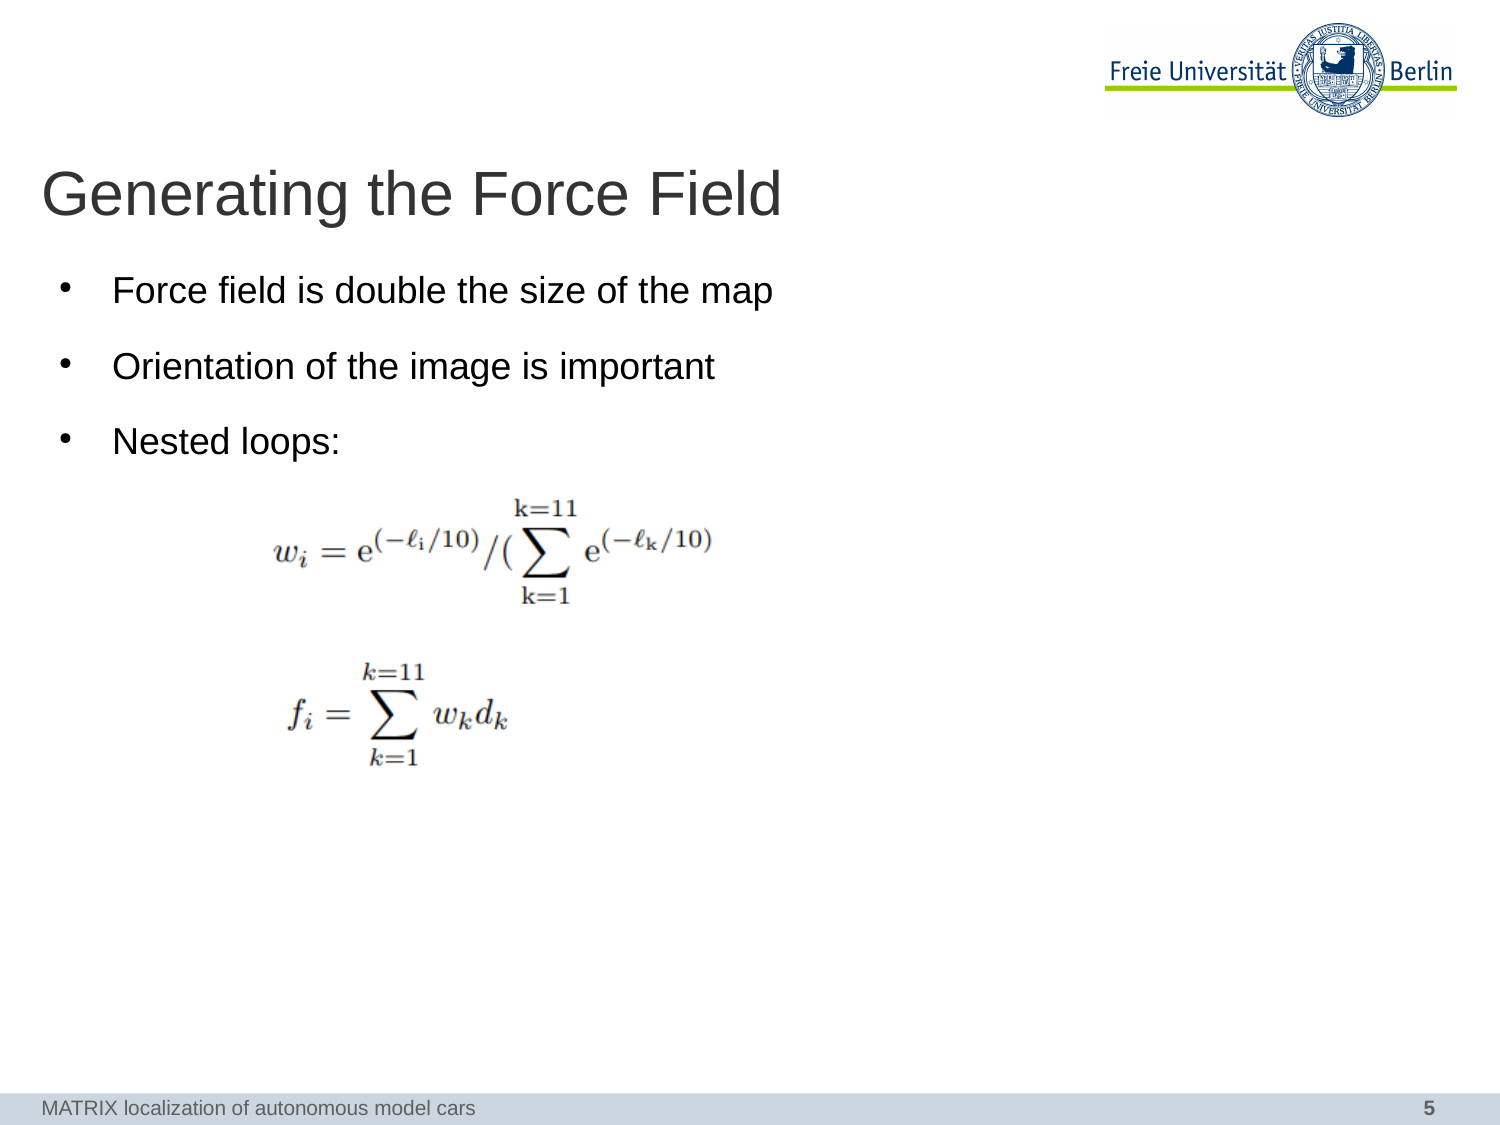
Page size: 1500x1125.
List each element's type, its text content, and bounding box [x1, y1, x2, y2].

title Generating the Force Field [41, 155, 1459, 226]
picture [1105, 23, 1457, 117]
footer MATRIX localization of autonomous model cars [41, 1087, 1022, 1125]
picture [210, 483, 796, 620]
list Force field is double the size of the map Orientation of the image is important Nested loops: [41, 265, 1459, 1064]
picture [222, 644, 556, 786]
